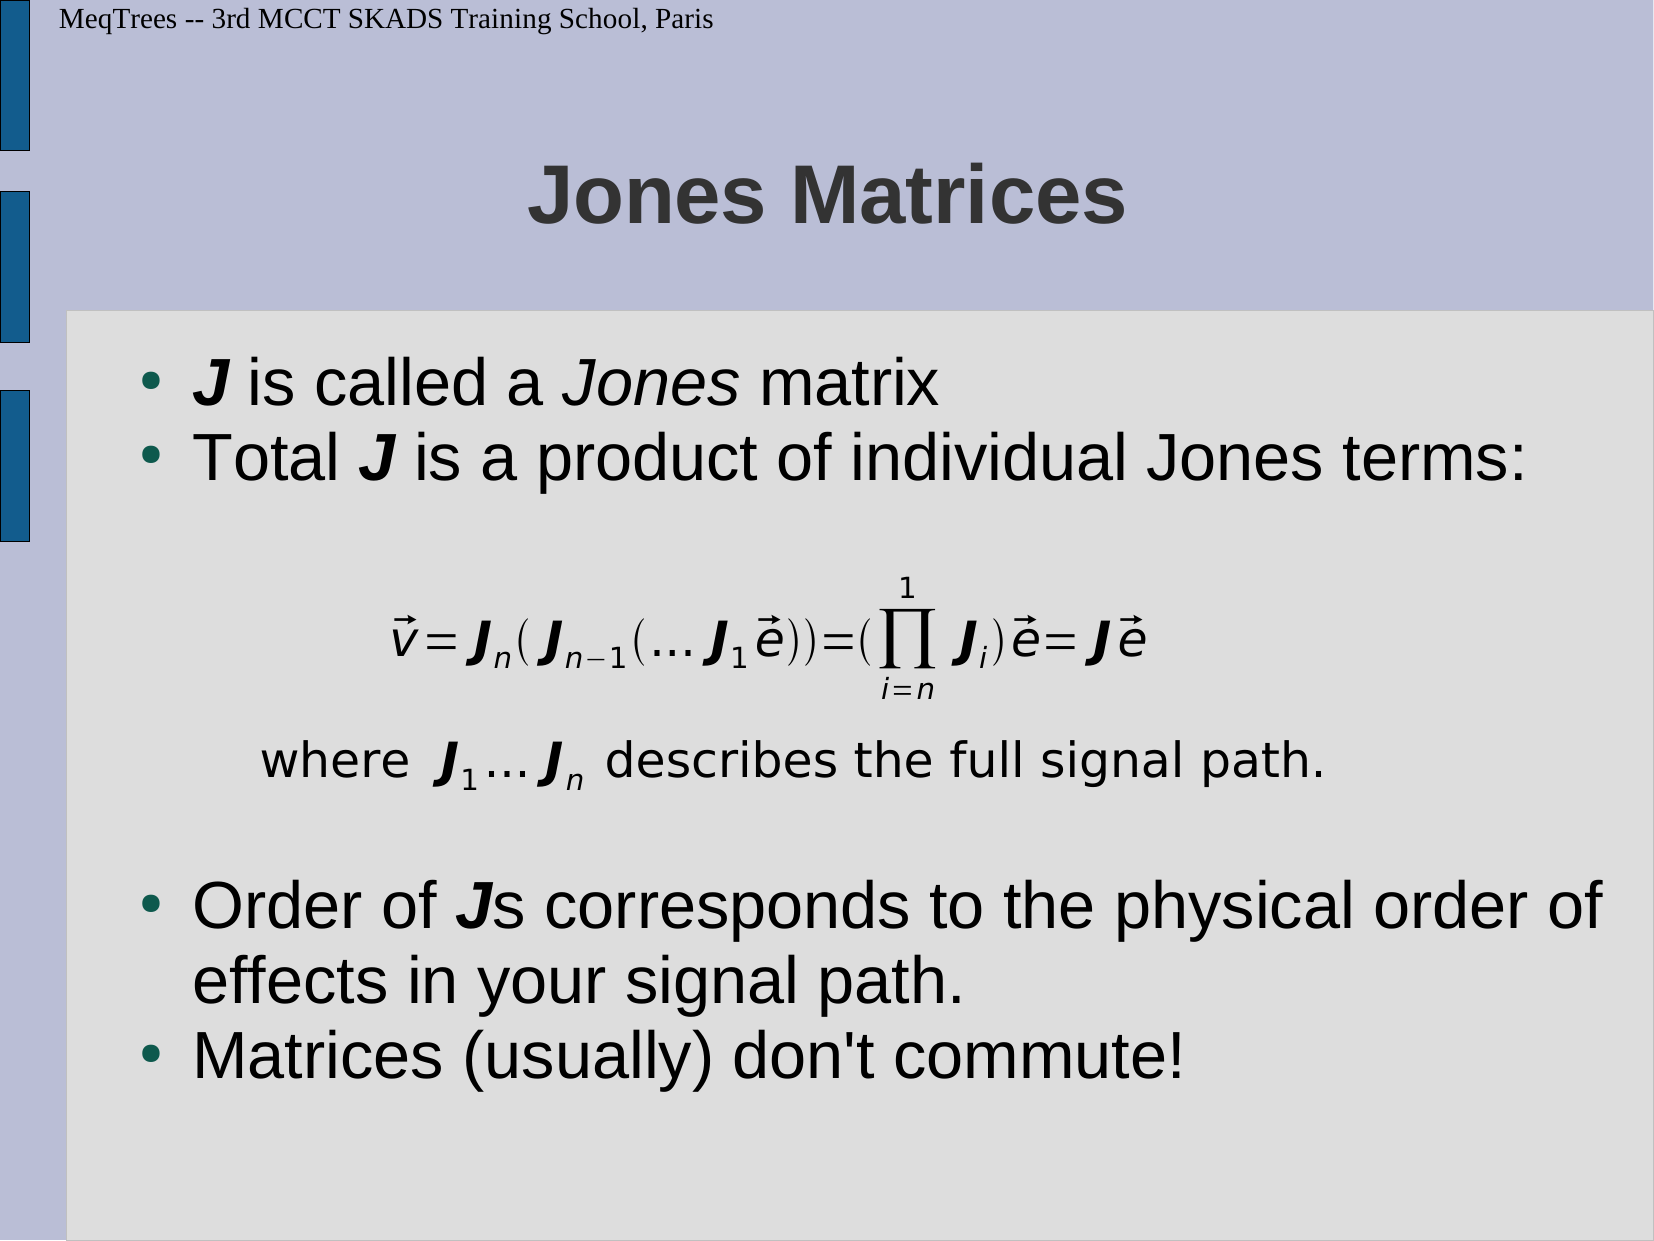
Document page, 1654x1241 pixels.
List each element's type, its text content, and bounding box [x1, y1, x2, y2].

list J is called a Jones matrix Total J is a product of individual Jones terms: Order of Js corresponds to the physical order of effects in your signal path. Matrices (usually) don't commute! [121, 344, 1625, 1149]
title Jones Matrices [121, 91, 1534, 299]
